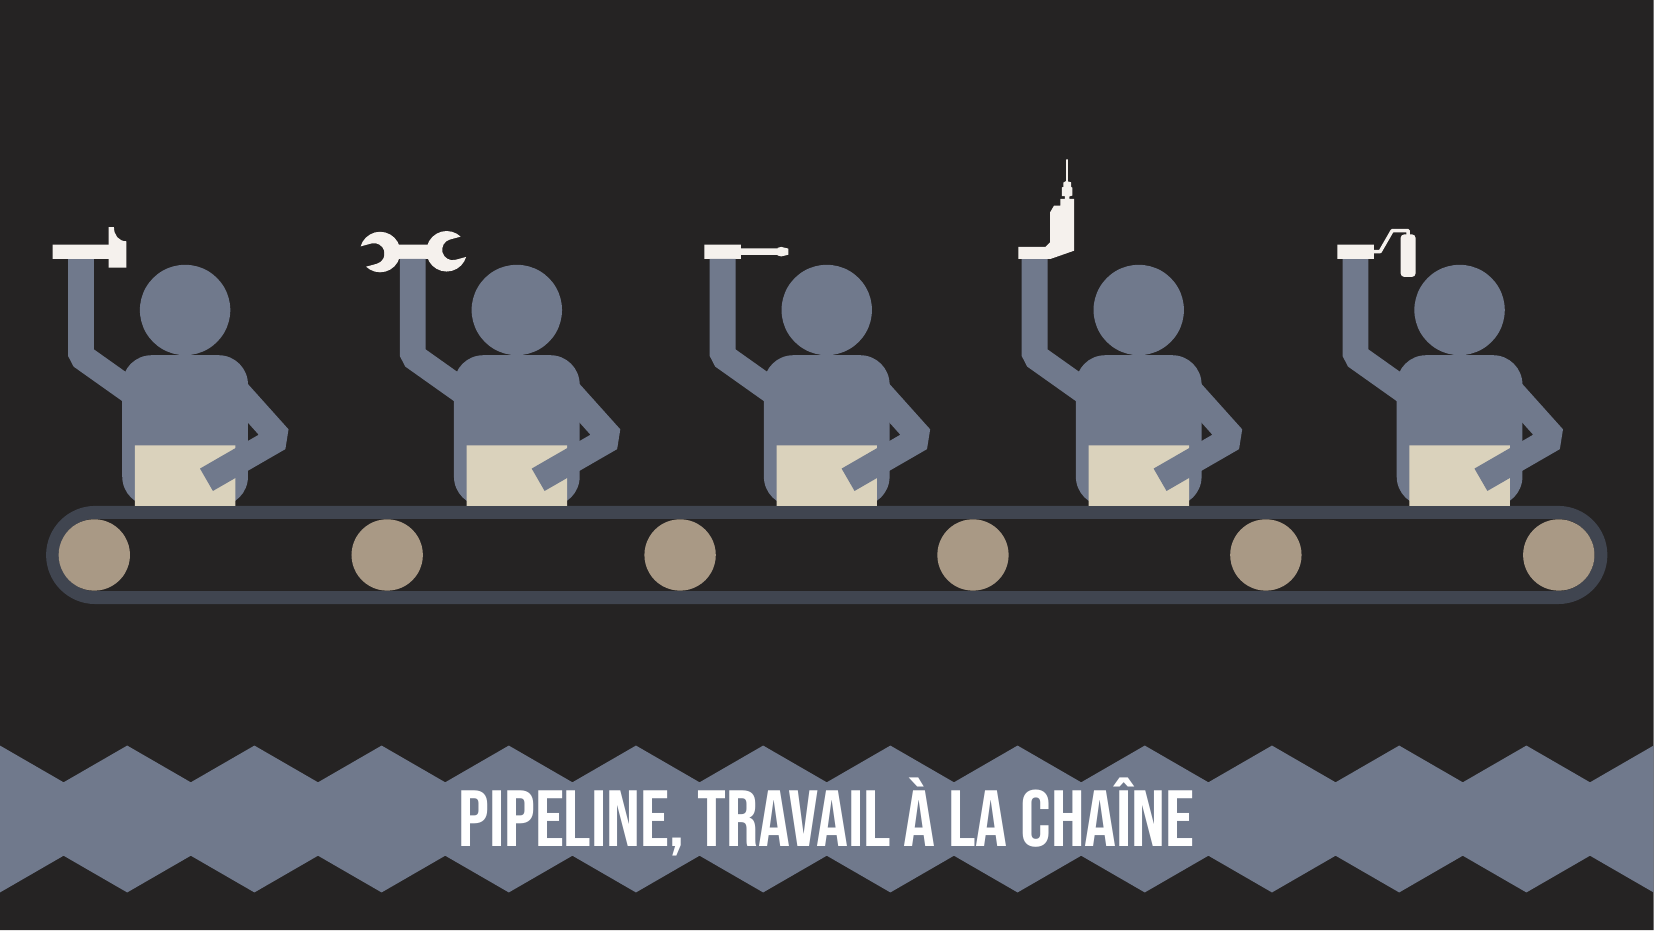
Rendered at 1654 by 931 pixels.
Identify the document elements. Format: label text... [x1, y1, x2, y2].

picture [0, 0, 1654, 741]
title Pipeline, travail à la chaîne [54, 768, 1600, 877]
